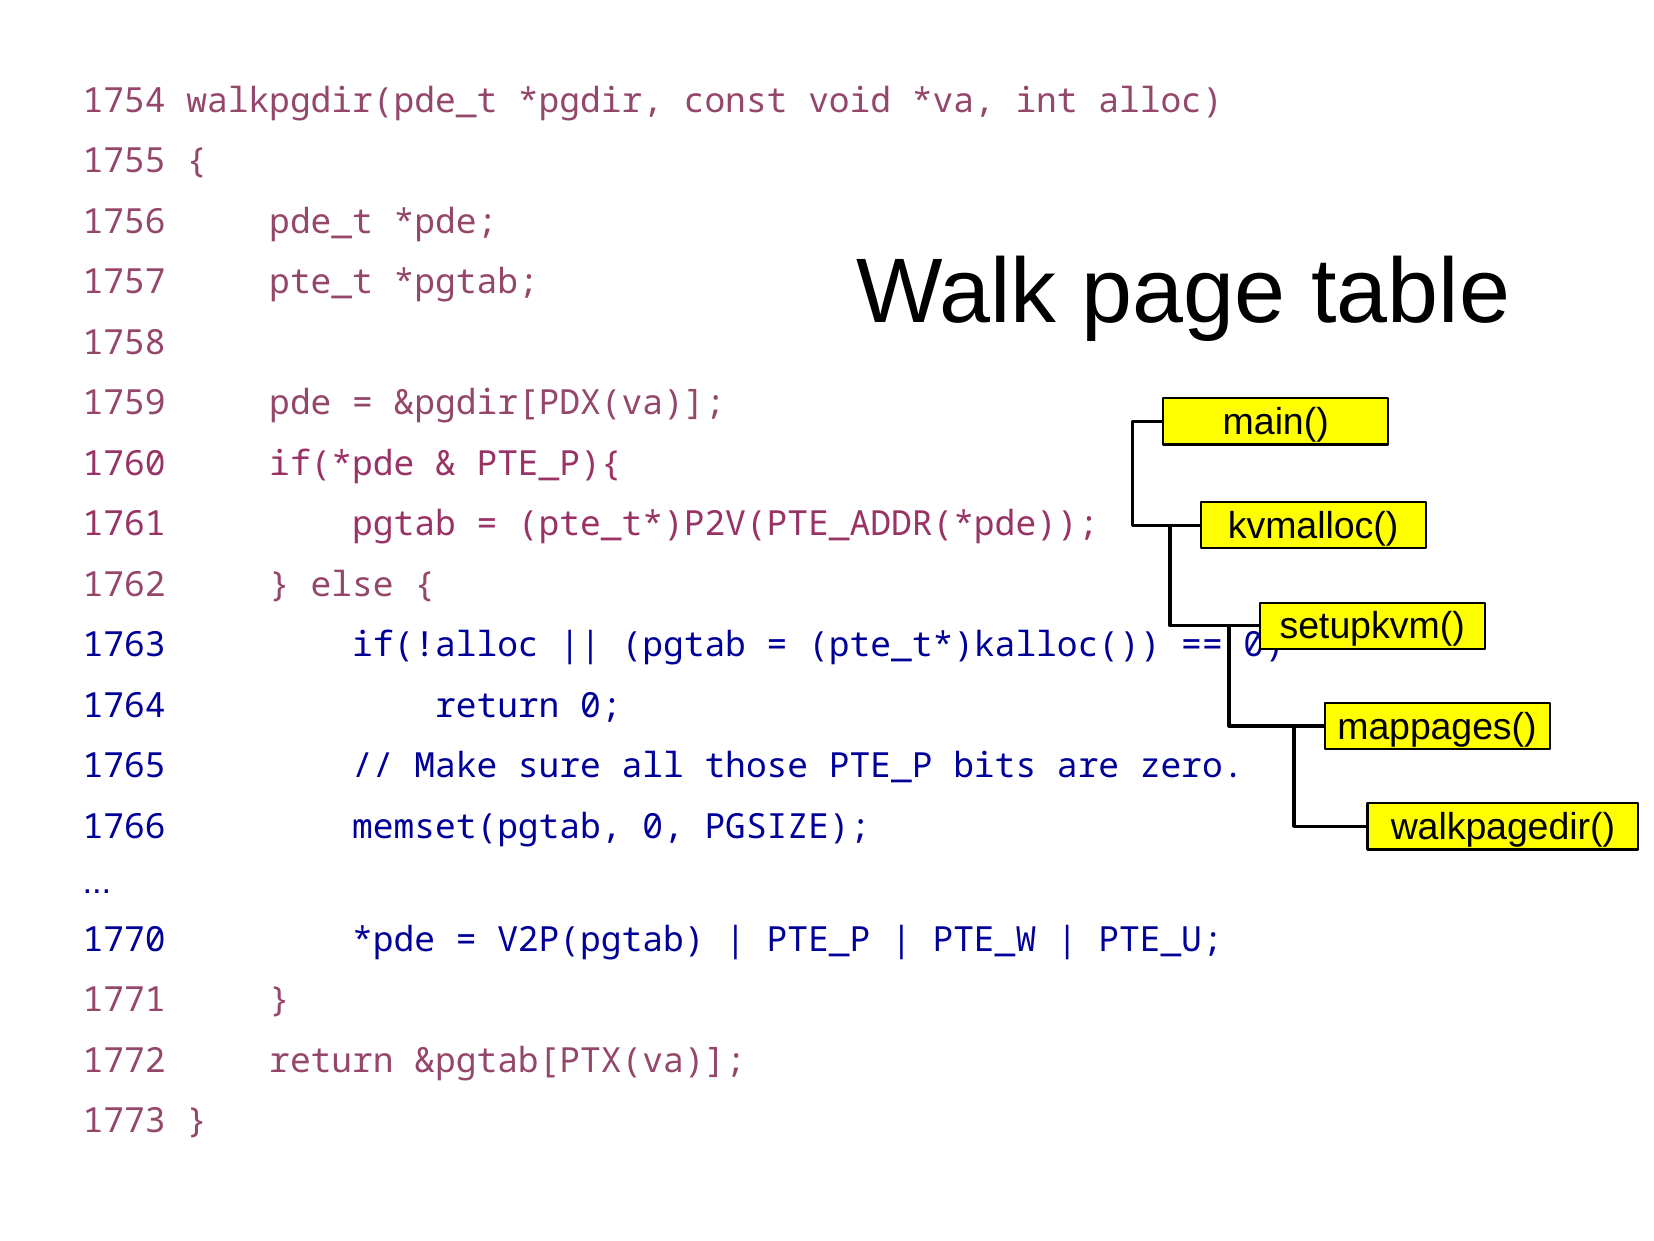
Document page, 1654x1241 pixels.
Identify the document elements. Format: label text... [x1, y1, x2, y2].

text_box setupkvm() [1259, 602, 1485, 649]
text_box walkpagedir() [1367, 803, 1639, 850]
text_box kvmalloc() [1200, 502, 1426, 549]
title Walk page table [791, 187, 1576, 395]
text_box mappages() [1324, 702, 1550, 750]
list 1754 walkpgdir(pde_t *pgdir, const void *va, int alloc) 1755 { 1756 pde_t *pde; 1757 pte_t *pgtab; 1758 1759 pde = &pgdir[PDX(va)]; 1760 if(*pde & PTE_P){ 1761 pgtab = (pte_t*)P2V(PTE_ADDR(*pde)); 1762 } else { 1763 if(!alloc || (pgtab = (pte_t*)kalloc()) == 0) 1764 return 0; 1765 // Make sure all those PTE_P bits are zero. 1766 memset(pgtab, 0, PGSIZE); ... 1770 *pde = V2P(pgtab) | PTE_P | PTE_W | PTE_U; 1771 } 1772 return &pgtab[PTX(va)]; 1773 } [82, 75, 1571, 1163]
text_box main() [1163, 398, 1389, 445]
